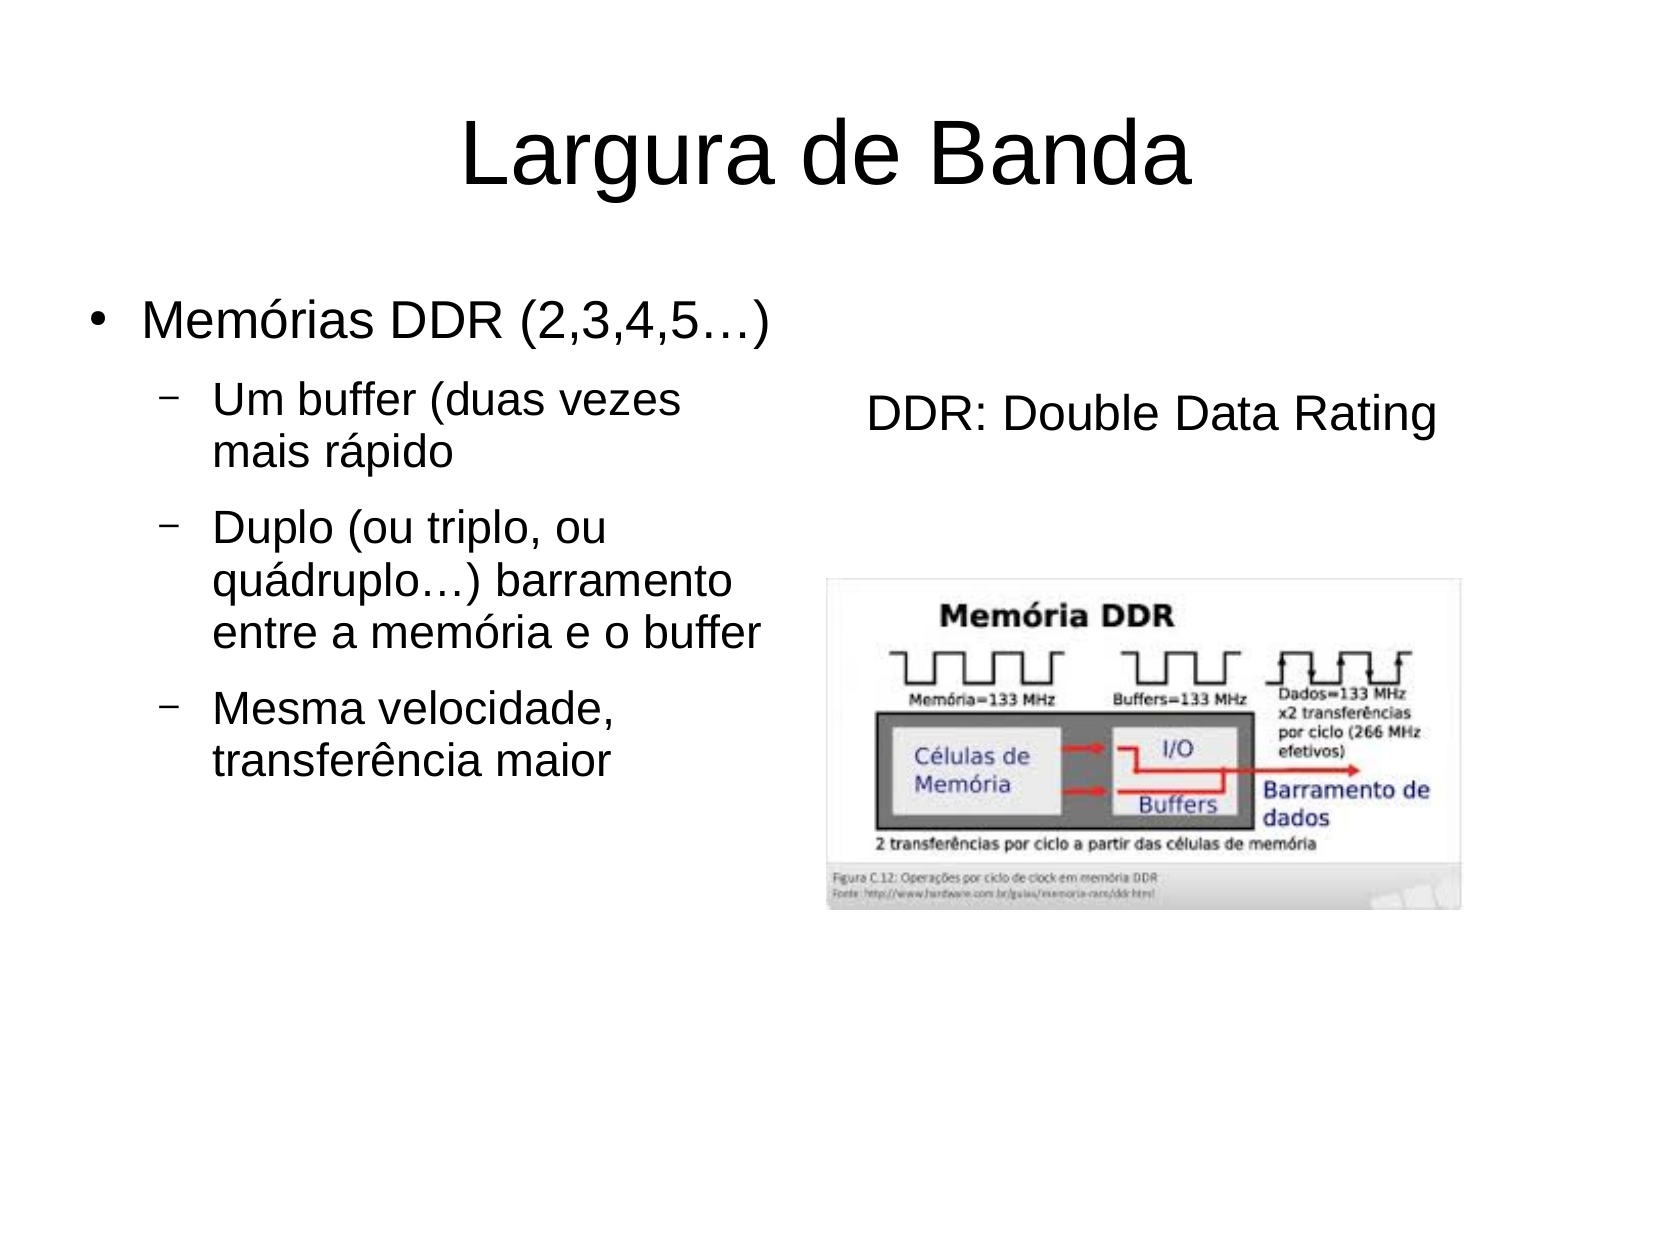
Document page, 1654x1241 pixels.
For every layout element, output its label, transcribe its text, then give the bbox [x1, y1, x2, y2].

picture [826, 578, 1464, 910]
title Largura de Banda [82, 49, 1571, 257]
list Memórias DDR (2,3,4,5…) Um buffer (duas vezes mais rápido Duplo (ou triplo, ou quádruplo…) barramento entre a memória e o buffer Mesma velocidade, transferência maior [70, 290, 780, 1010]
text_box DDR: Double Data Rating [851, 378, 1453, 449]
